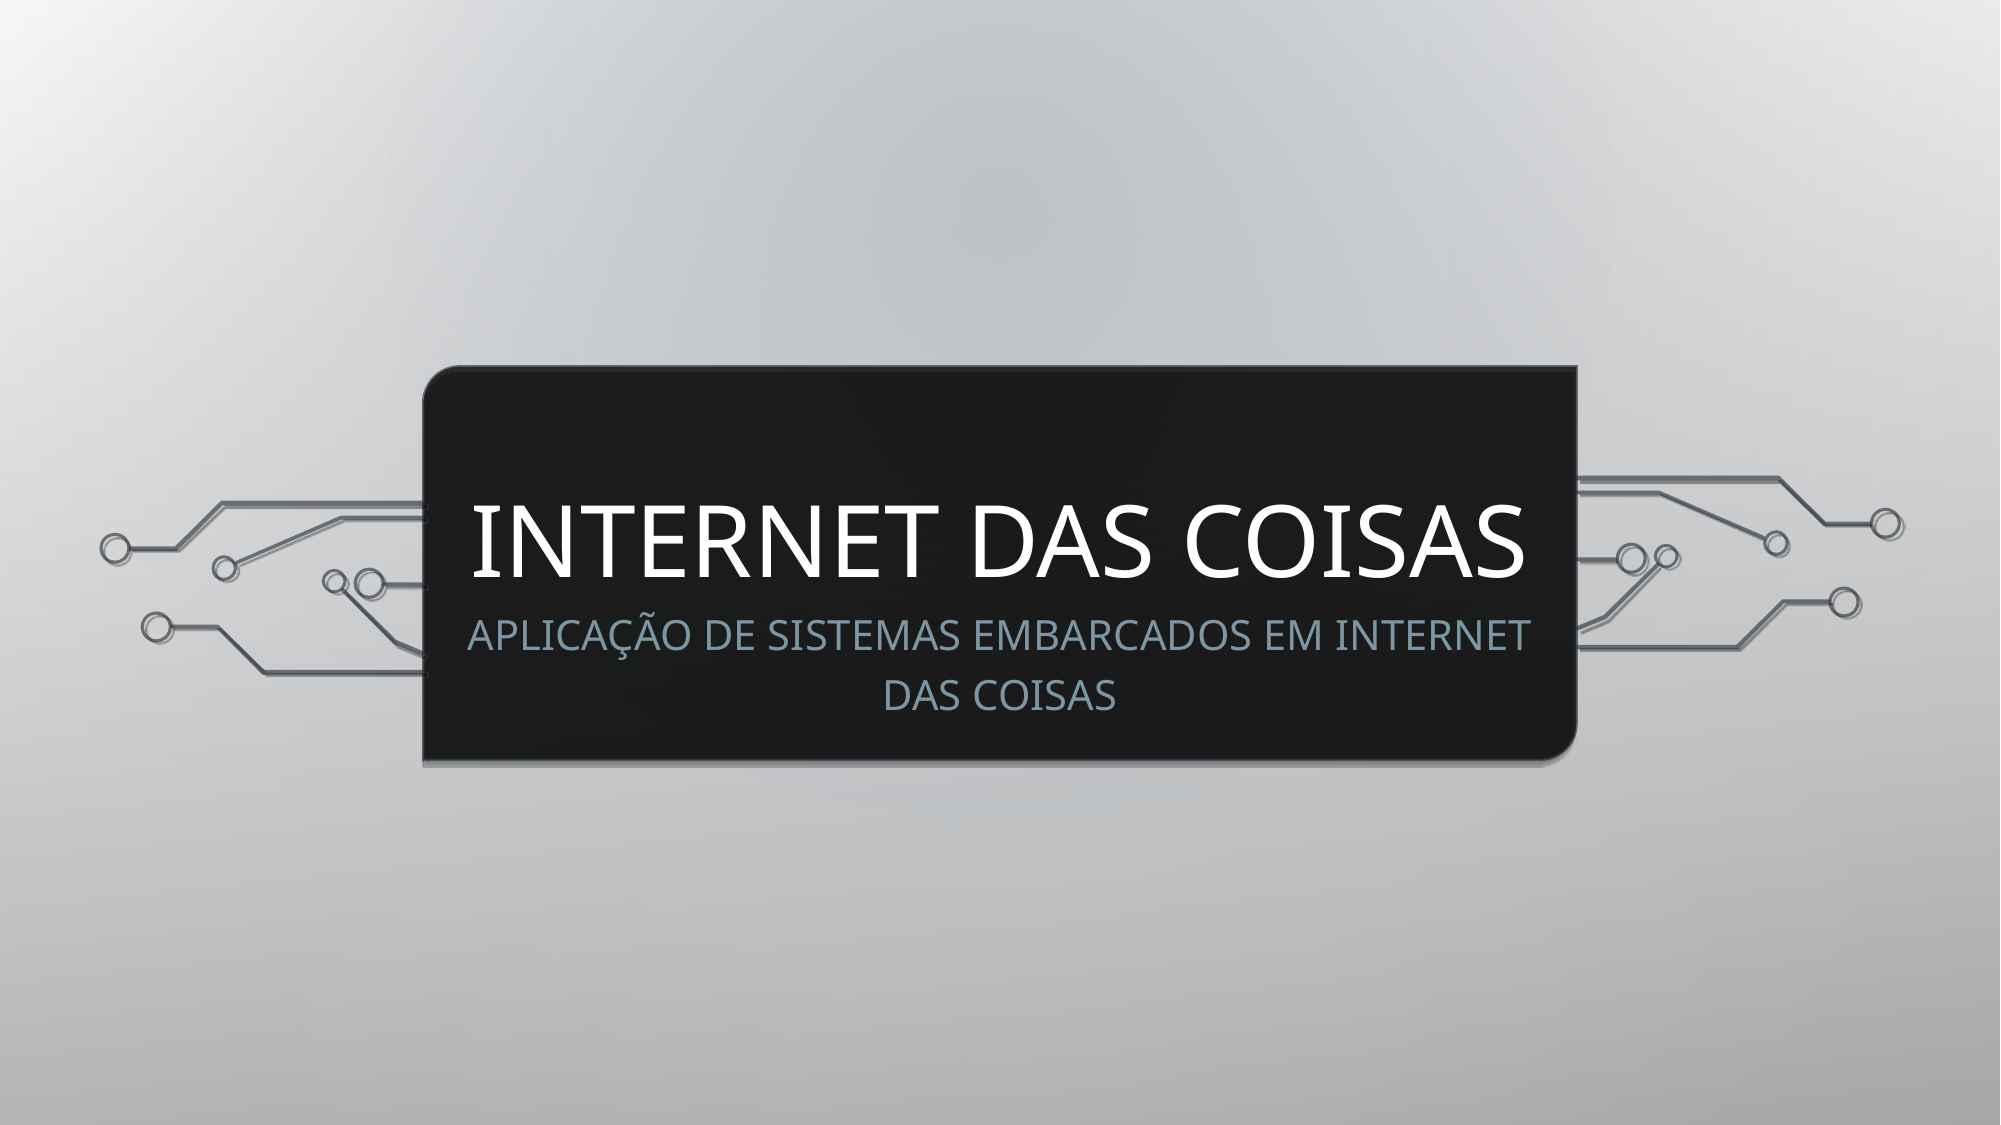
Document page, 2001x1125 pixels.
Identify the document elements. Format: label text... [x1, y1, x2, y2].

title INTERNET DAS COISAS [437, 381, 1563, 590]
text_box [99, 366, 1901, 760]
list APLICAÇÃO DE SISTEMAS EMBARCADOS EM INTERNET DAS COISAS [437, 590, 1563, 748]
picture [0, 0, 2000, 1125]
